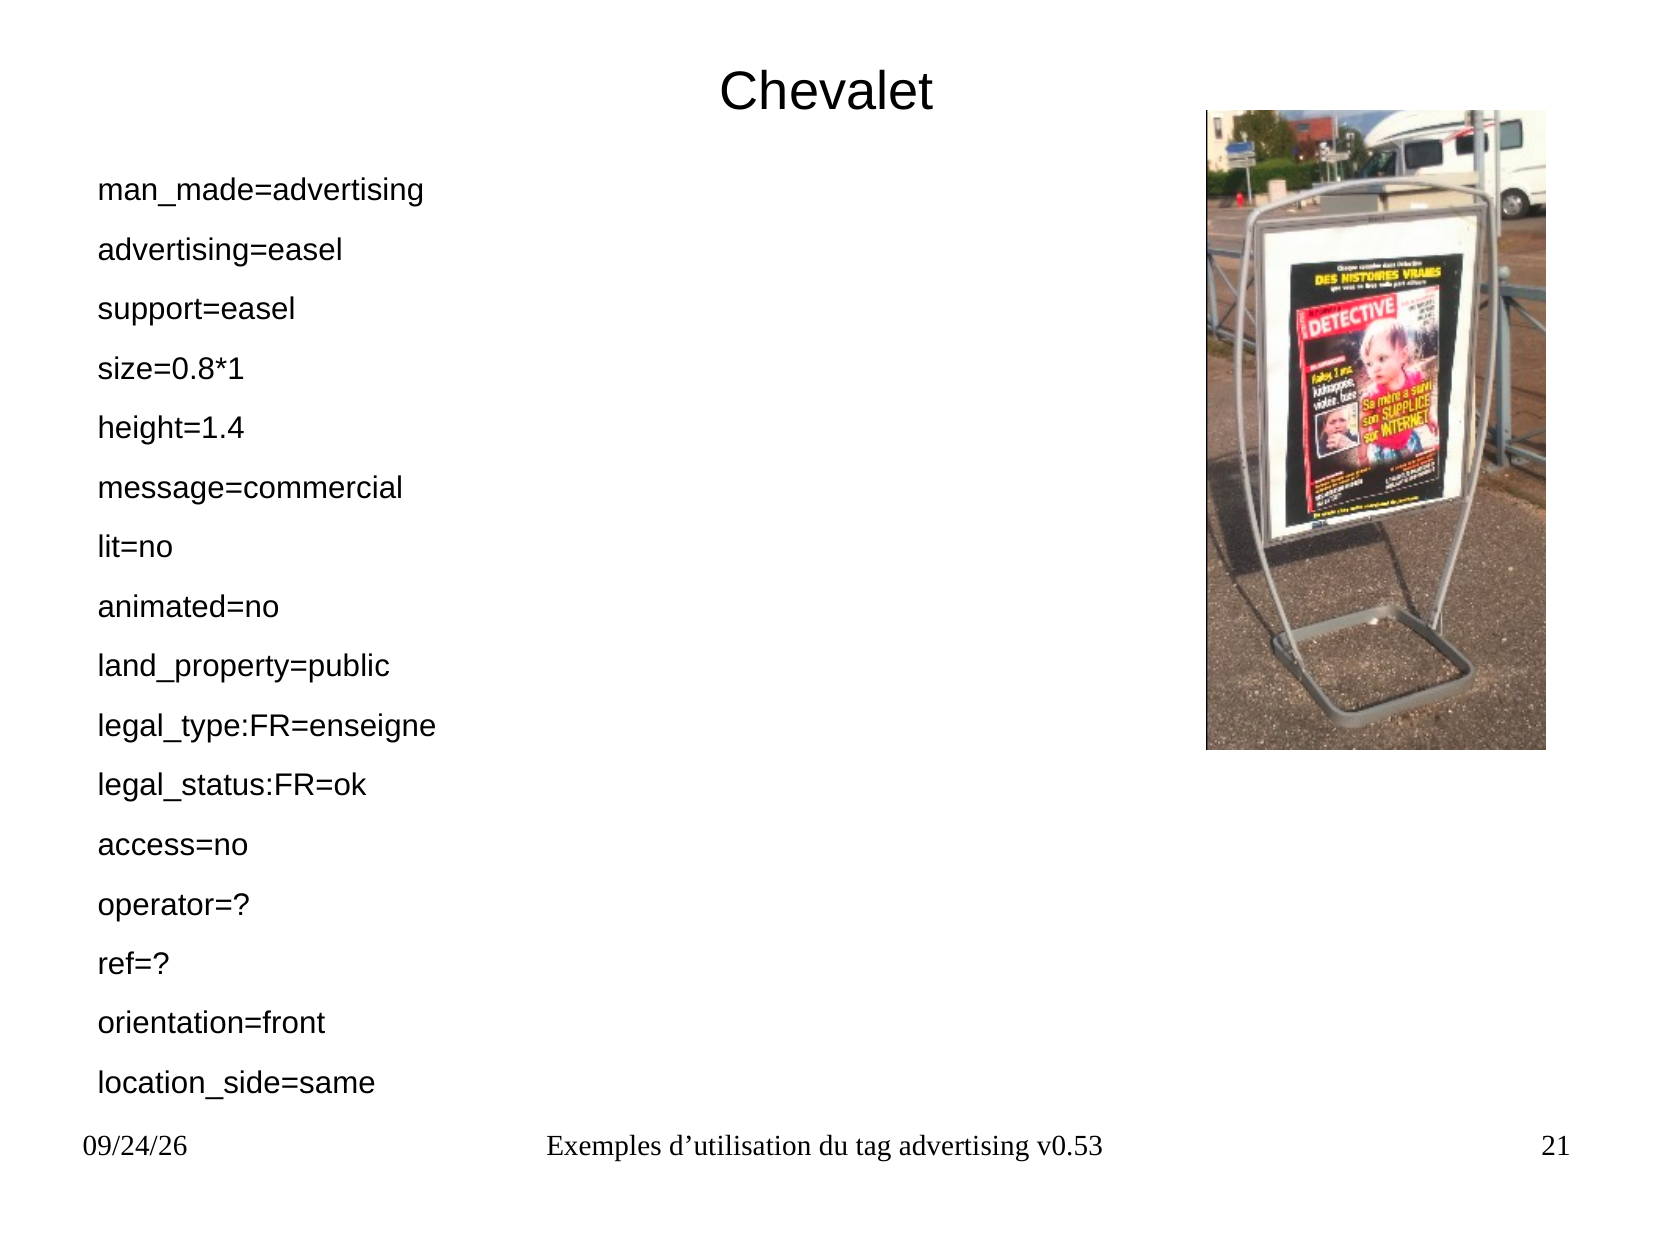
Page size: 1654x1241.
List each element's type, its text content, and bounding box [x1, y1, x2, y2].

picture [1206, 110, 1546, 751]
text_box man_made=advertising advertising=easel support=easel size=0.8*1 height=1.4 message=commercial lit=no animated=no land_property=public legal_type:FR=enseigne legal_status:FR=ok access=no operator=? ref=? orientation=front location_side=same [82, 165, 781, 1108]
title Chevalet [82, 30, 1571, 152]
